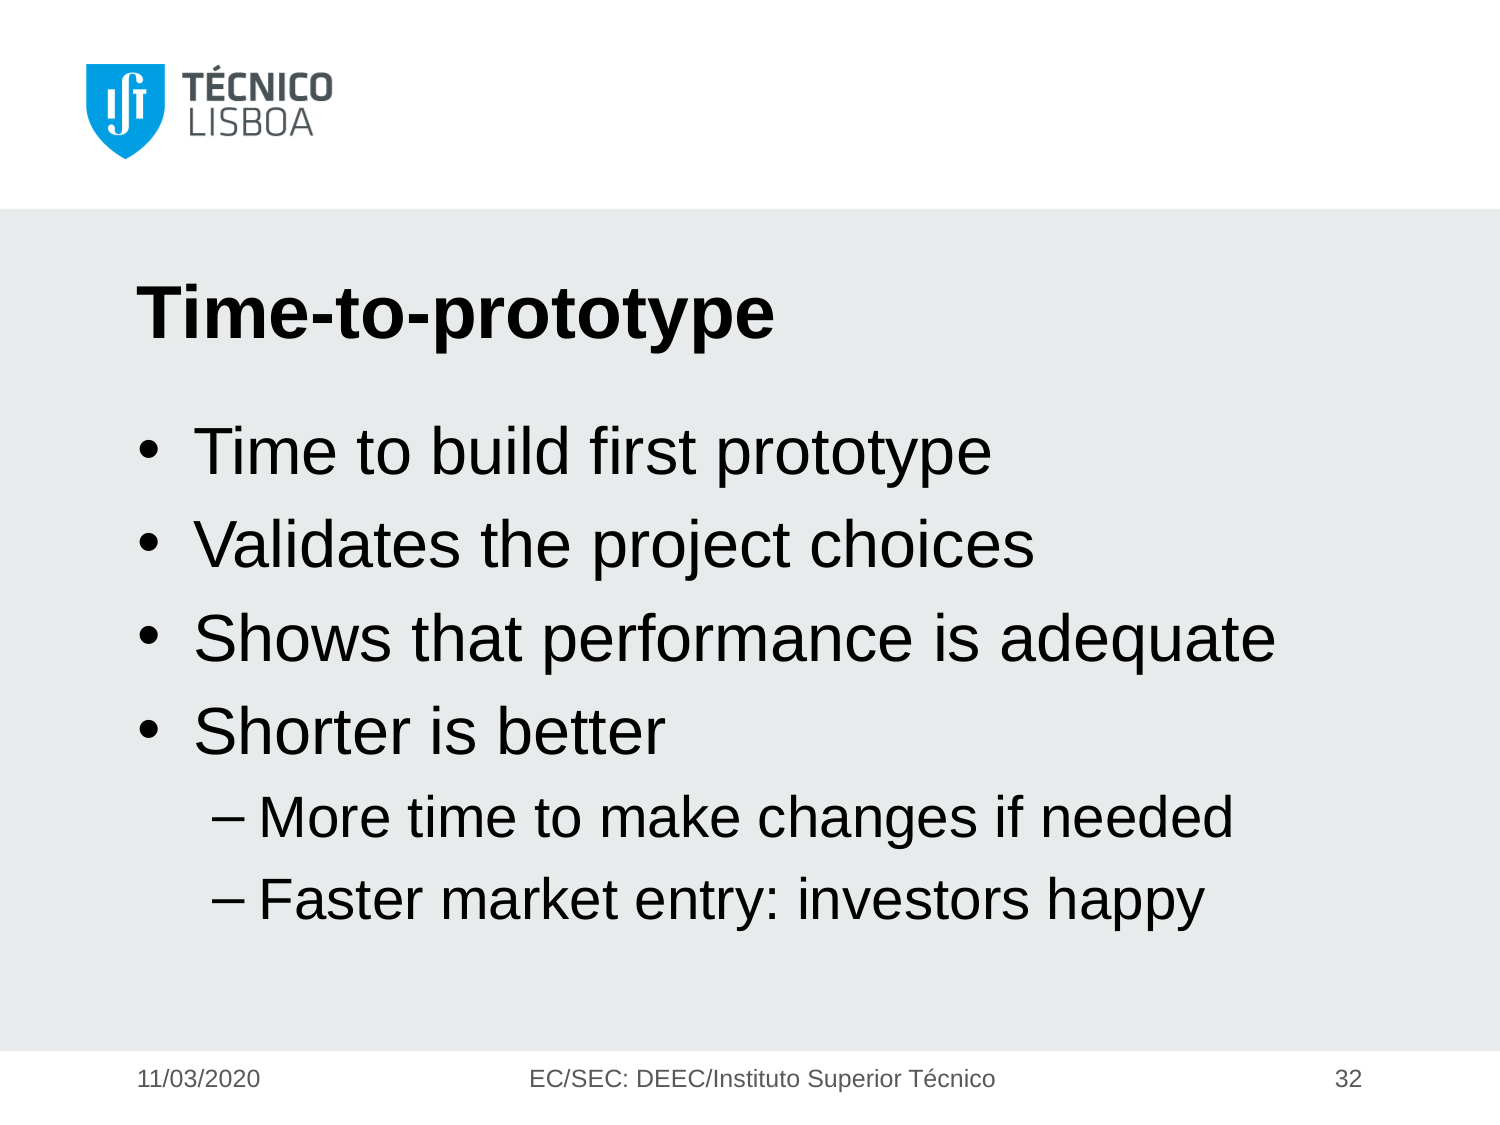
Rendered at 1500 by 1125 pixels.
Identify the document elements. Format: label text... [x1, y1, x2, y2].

list Time to build first prototype Validates the project choices Shows that performance is adequate Shorter is better More time to make changes if needed Faster market entry: investors happy [121, 400, 1378, 1005]
slide_number 11/03/2020 [121, 1052, 425, 1103]
slide_number <number> [1077, 1052, 1378, 1103]
footer EC/SEC: DEEC/Instituto Superior Técnico [512, 1052, 1021, 1103]
picture [0, 0, 1500, 1125]
title Time-to-prototype [121, 237, 1378, 381]
